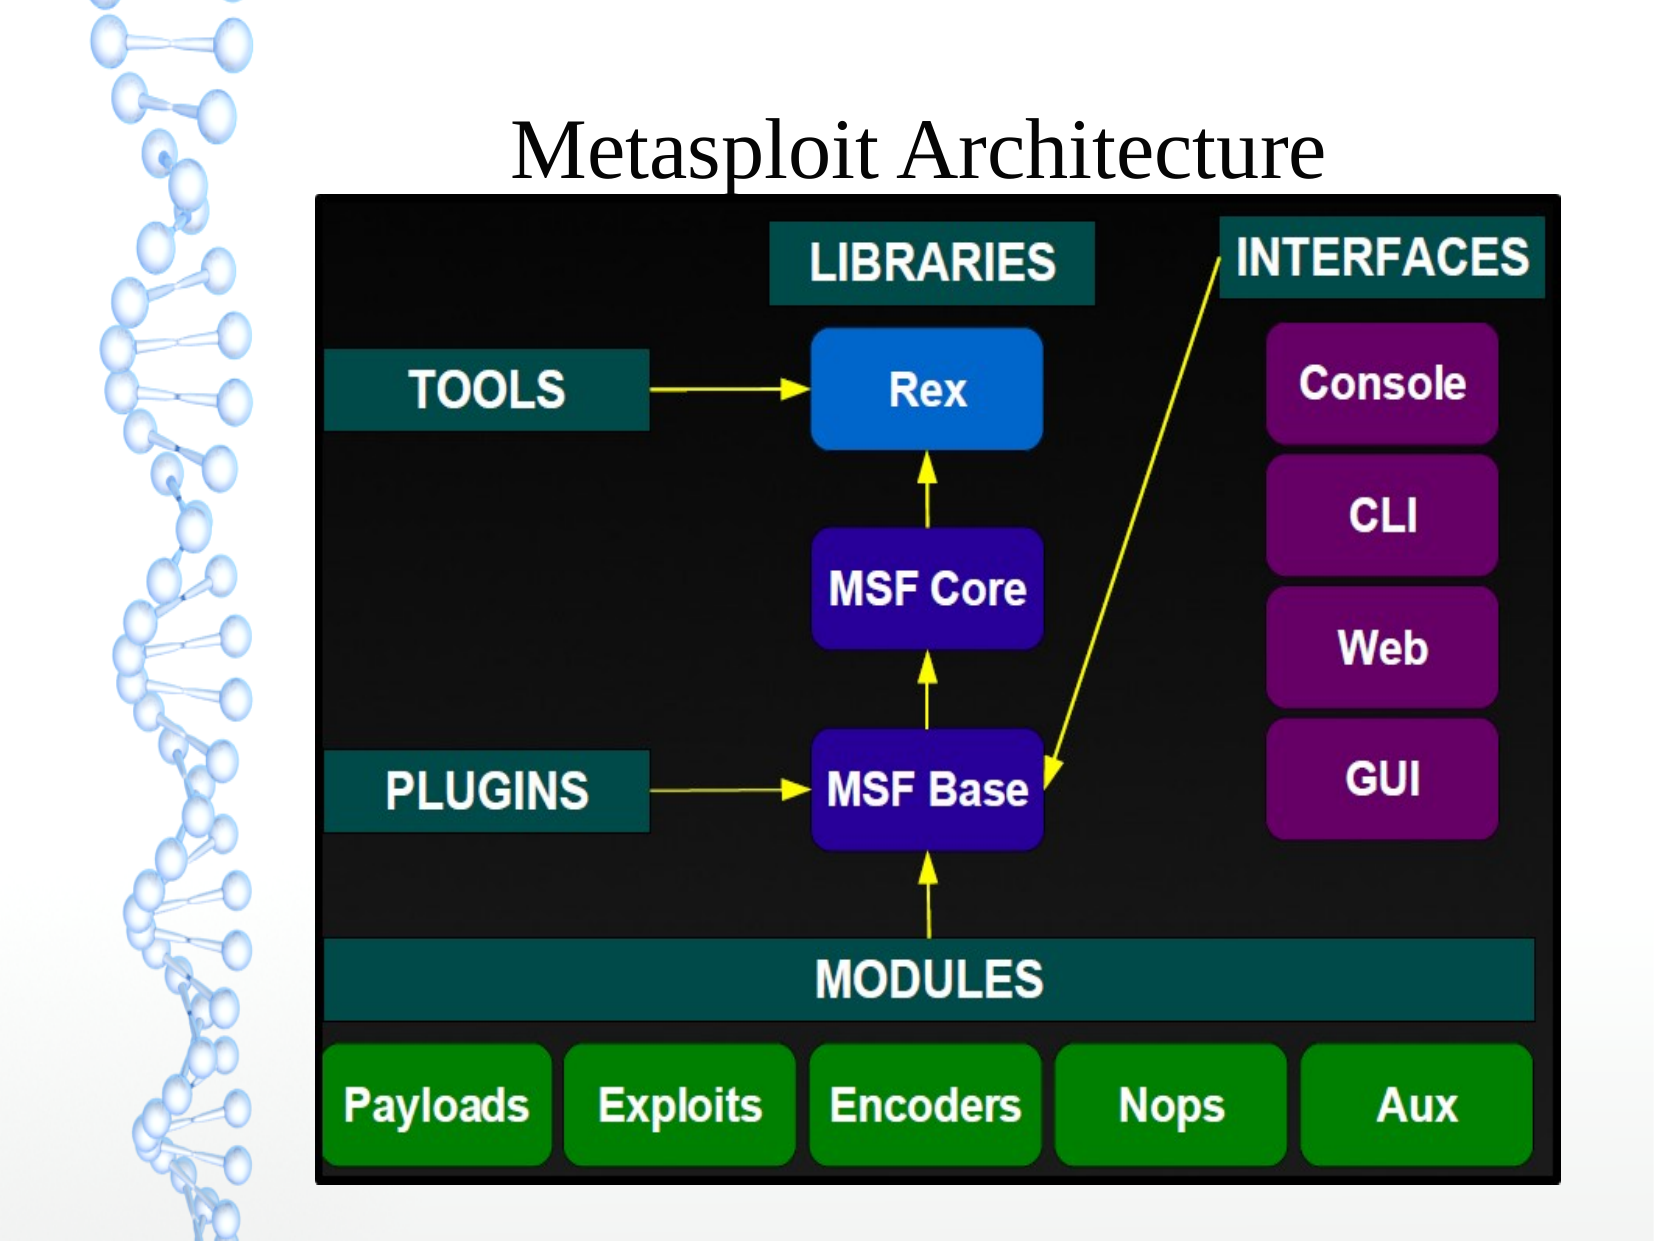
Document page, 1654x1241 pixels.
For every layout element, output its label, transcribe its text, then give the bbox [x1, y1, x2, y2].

title Metasploit Architecture [265, 47, 1595, 252]
picture [0, 0, 1654, 1241]
